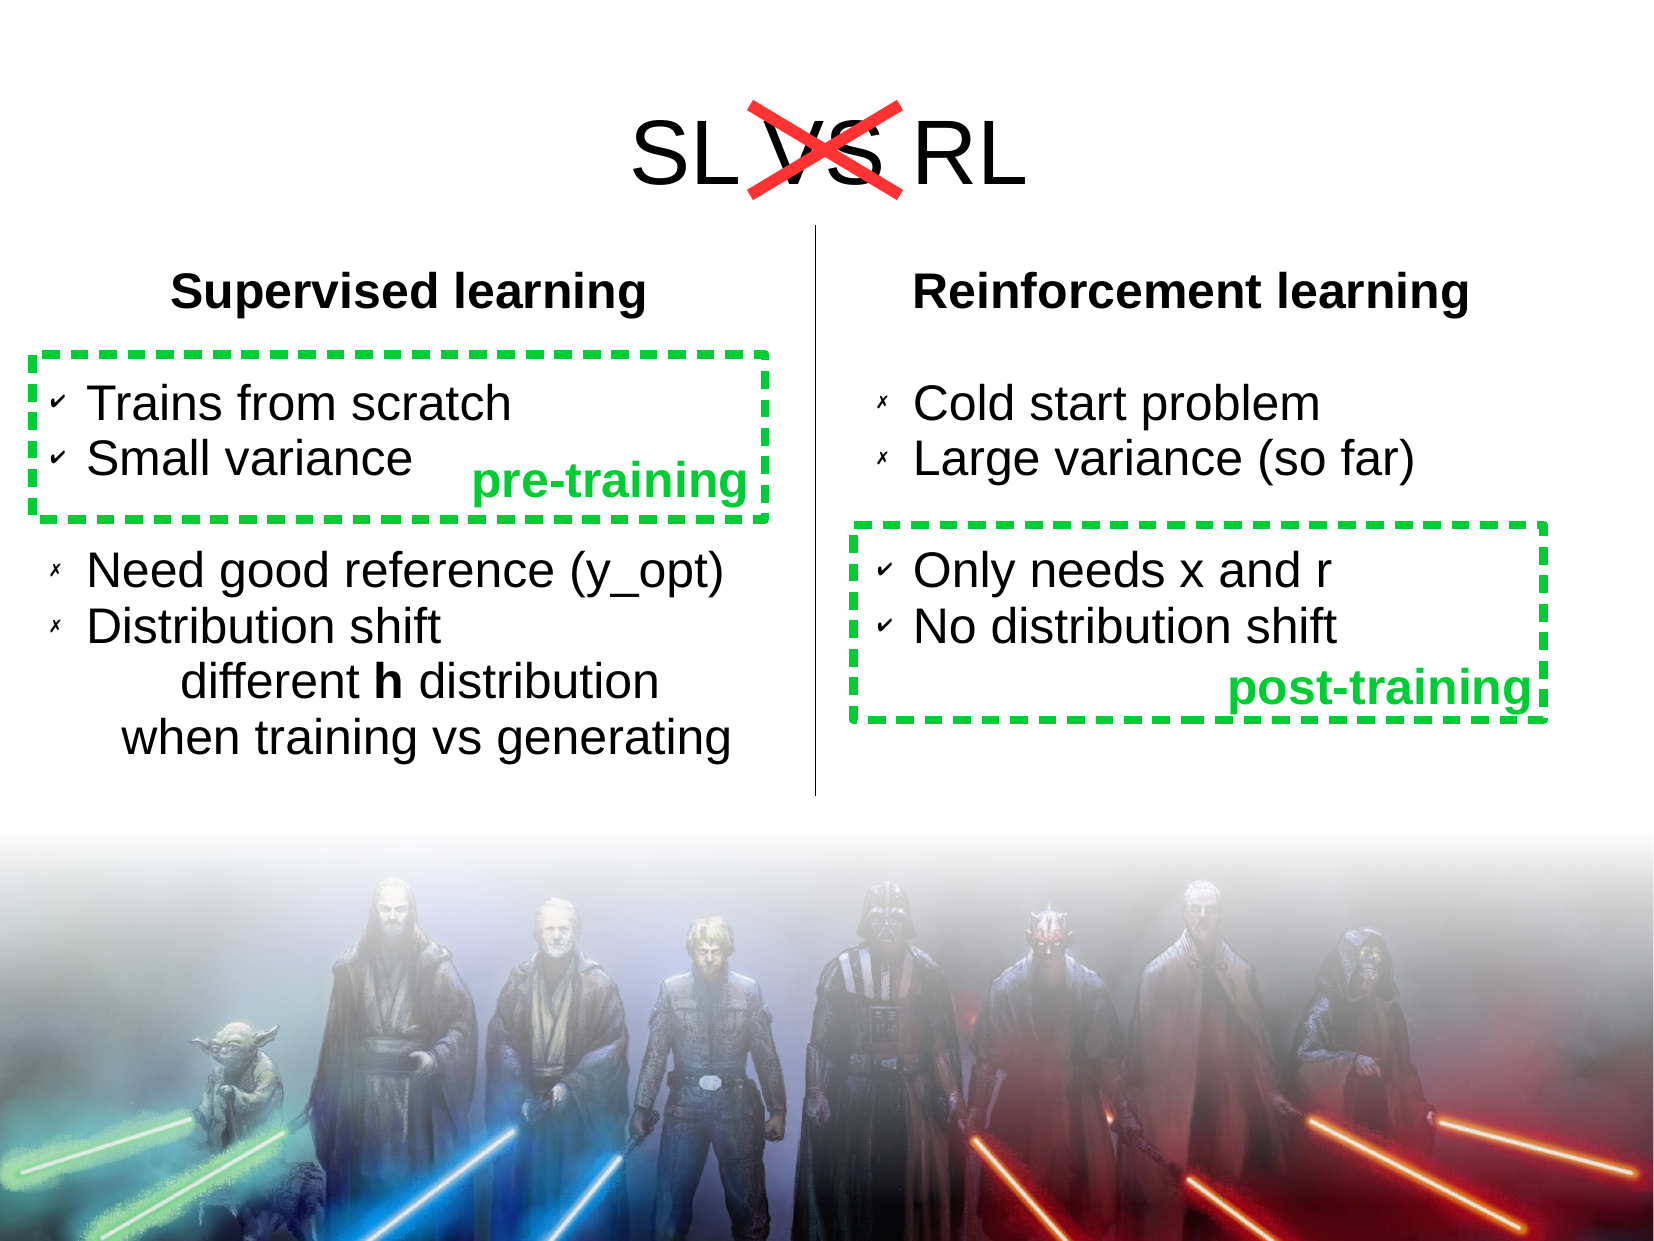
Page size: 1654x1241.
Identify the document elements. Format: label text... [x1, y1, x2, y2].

text_box Supervised learning Trains from scratch Small variance Need good reference (y_opt) Distribution shift different h distribution when training vs generating [35, 255, 816, 834]
text_box pre-training [456, 445, 765, 517]
text_box Reinforcement learning Cold start problem Large variance (so far) Only needs x and r No distribution shift [862, 255, 1654, 665]
picture [0, 830, 1654, 1241]
text_box [853, 525, 1212, 721]
title SL VS RL [23, 49, 1636, 257]
text_box post-training [1212, 651, 1549, 723]
